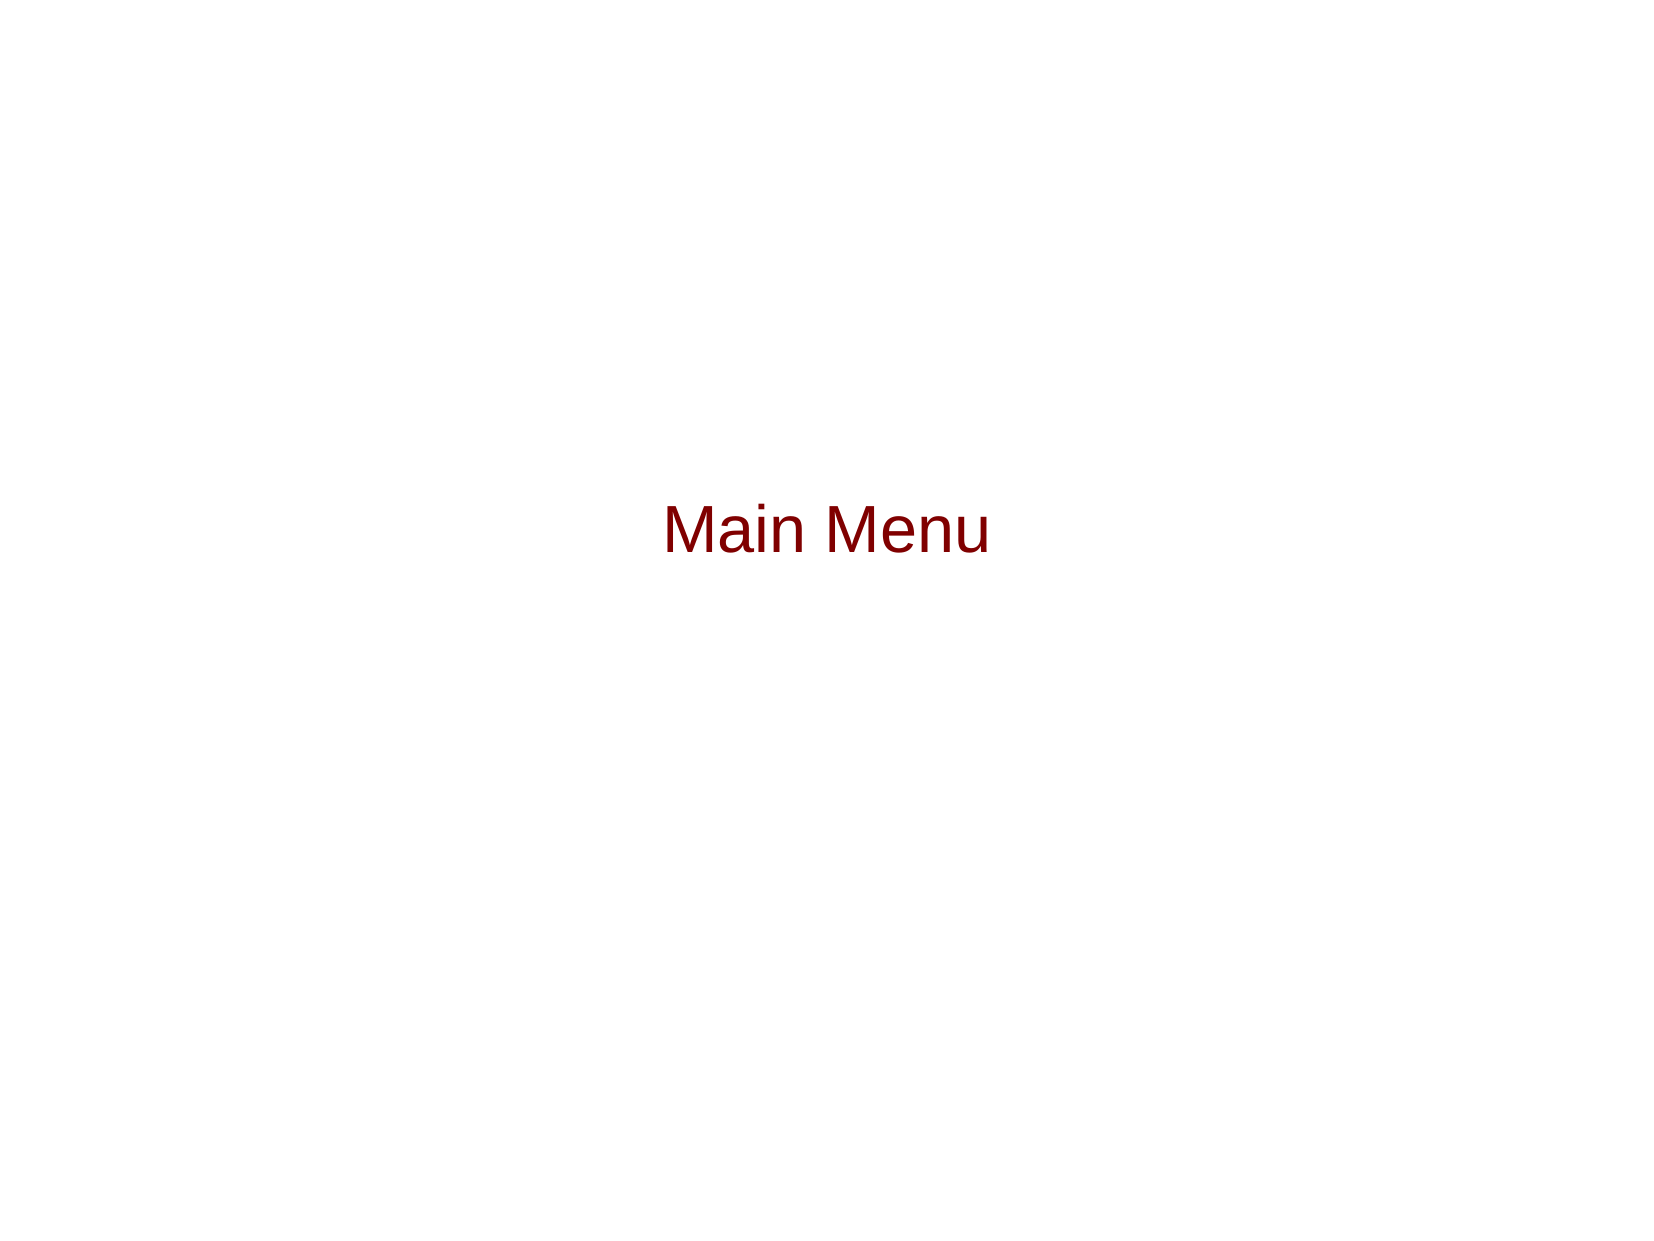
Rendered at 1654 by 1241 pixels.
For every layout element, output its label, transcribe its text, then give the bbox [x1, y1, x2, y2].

subtitle Main Menu [82, 49, 1571, 1010]
